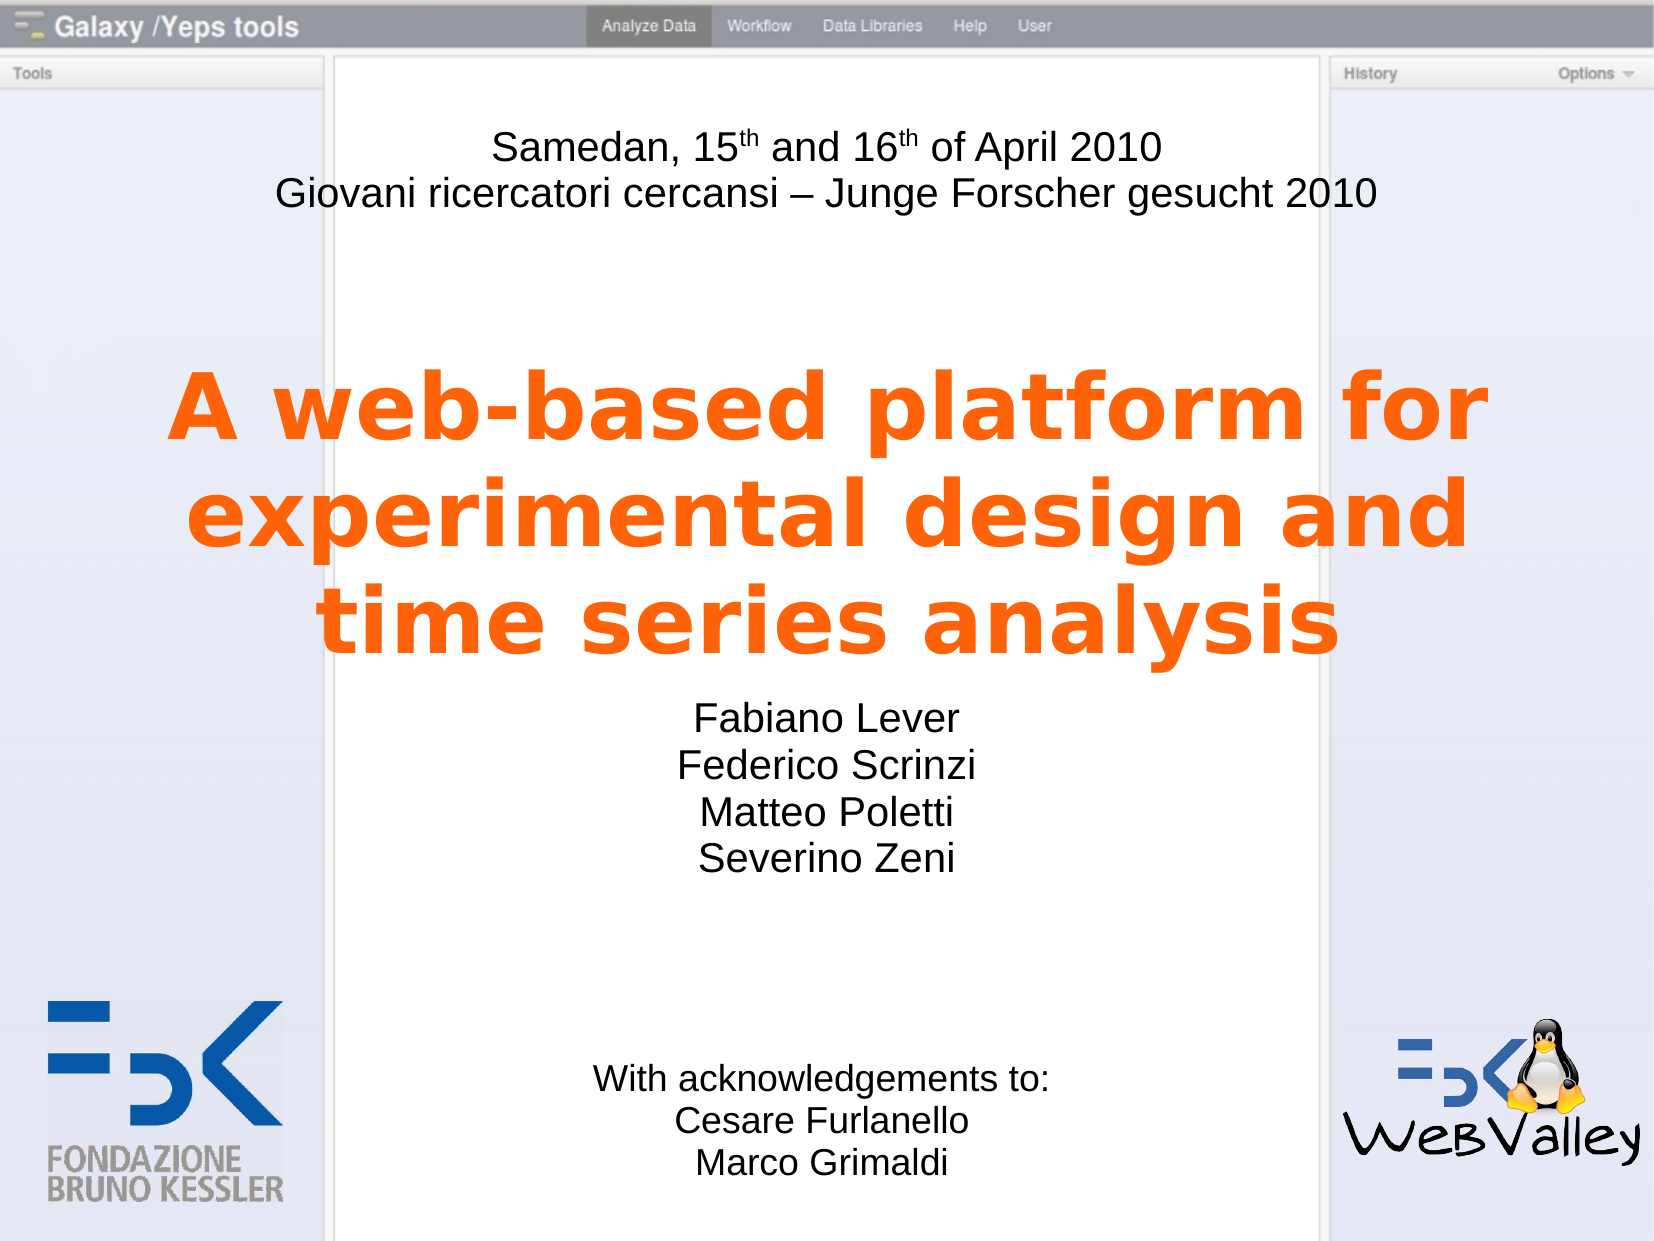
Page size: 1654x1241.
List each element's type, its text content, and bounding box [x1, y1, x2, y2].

title A web-based platform for experimental design and time series analysis [120, 354, 1539, 676]
picture [0, 0, 1654, 115]
text_box With acknowledgements to: Cesare Furlanello Marco Grimaldi [556, 1050, 1088, 1205]
text_box Fabiano Lever Federico Scrinzi Matteo Poletti Severino Zeni [369, 687, 1285, 911]
picture [0, 236, 1654, 1241]
text_box Samedan, 15th and 16th of April 2010 Giovani ricercatori cercansi – Junge Forscher gesucht 2010 [0, 115, 1654, 236]
